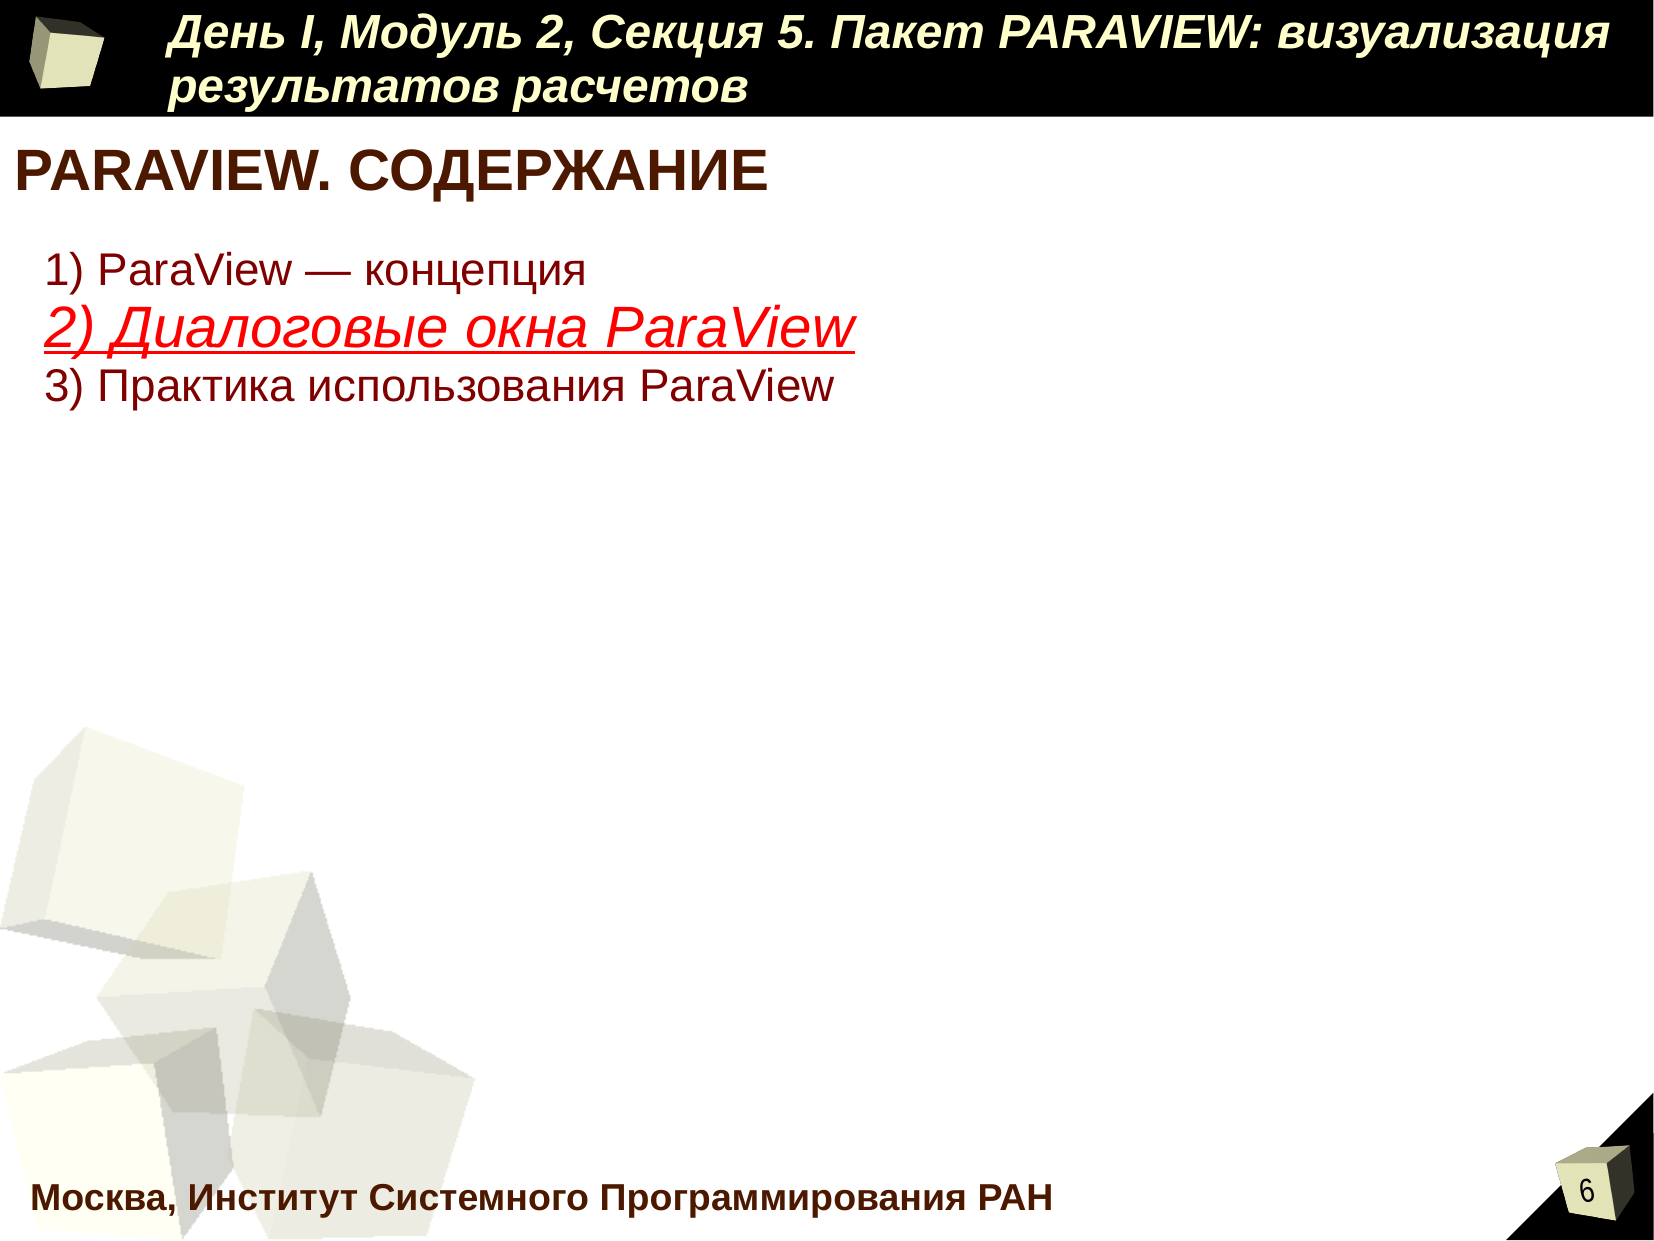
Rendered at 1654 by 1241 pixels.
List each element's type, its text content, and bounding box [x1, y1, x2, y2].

picture [464, 1193, 472, 1198]
picture [0, 726, 477, 1241]
text_box PARAVIEW. СОДЕРЖАНИЕ [0, 130, 1654, 211]
text_box 1) ParaView — концепция 2) Диалоговые окна ParaView 3) Практика использования ParaView [29, 236, 1595, 419]
